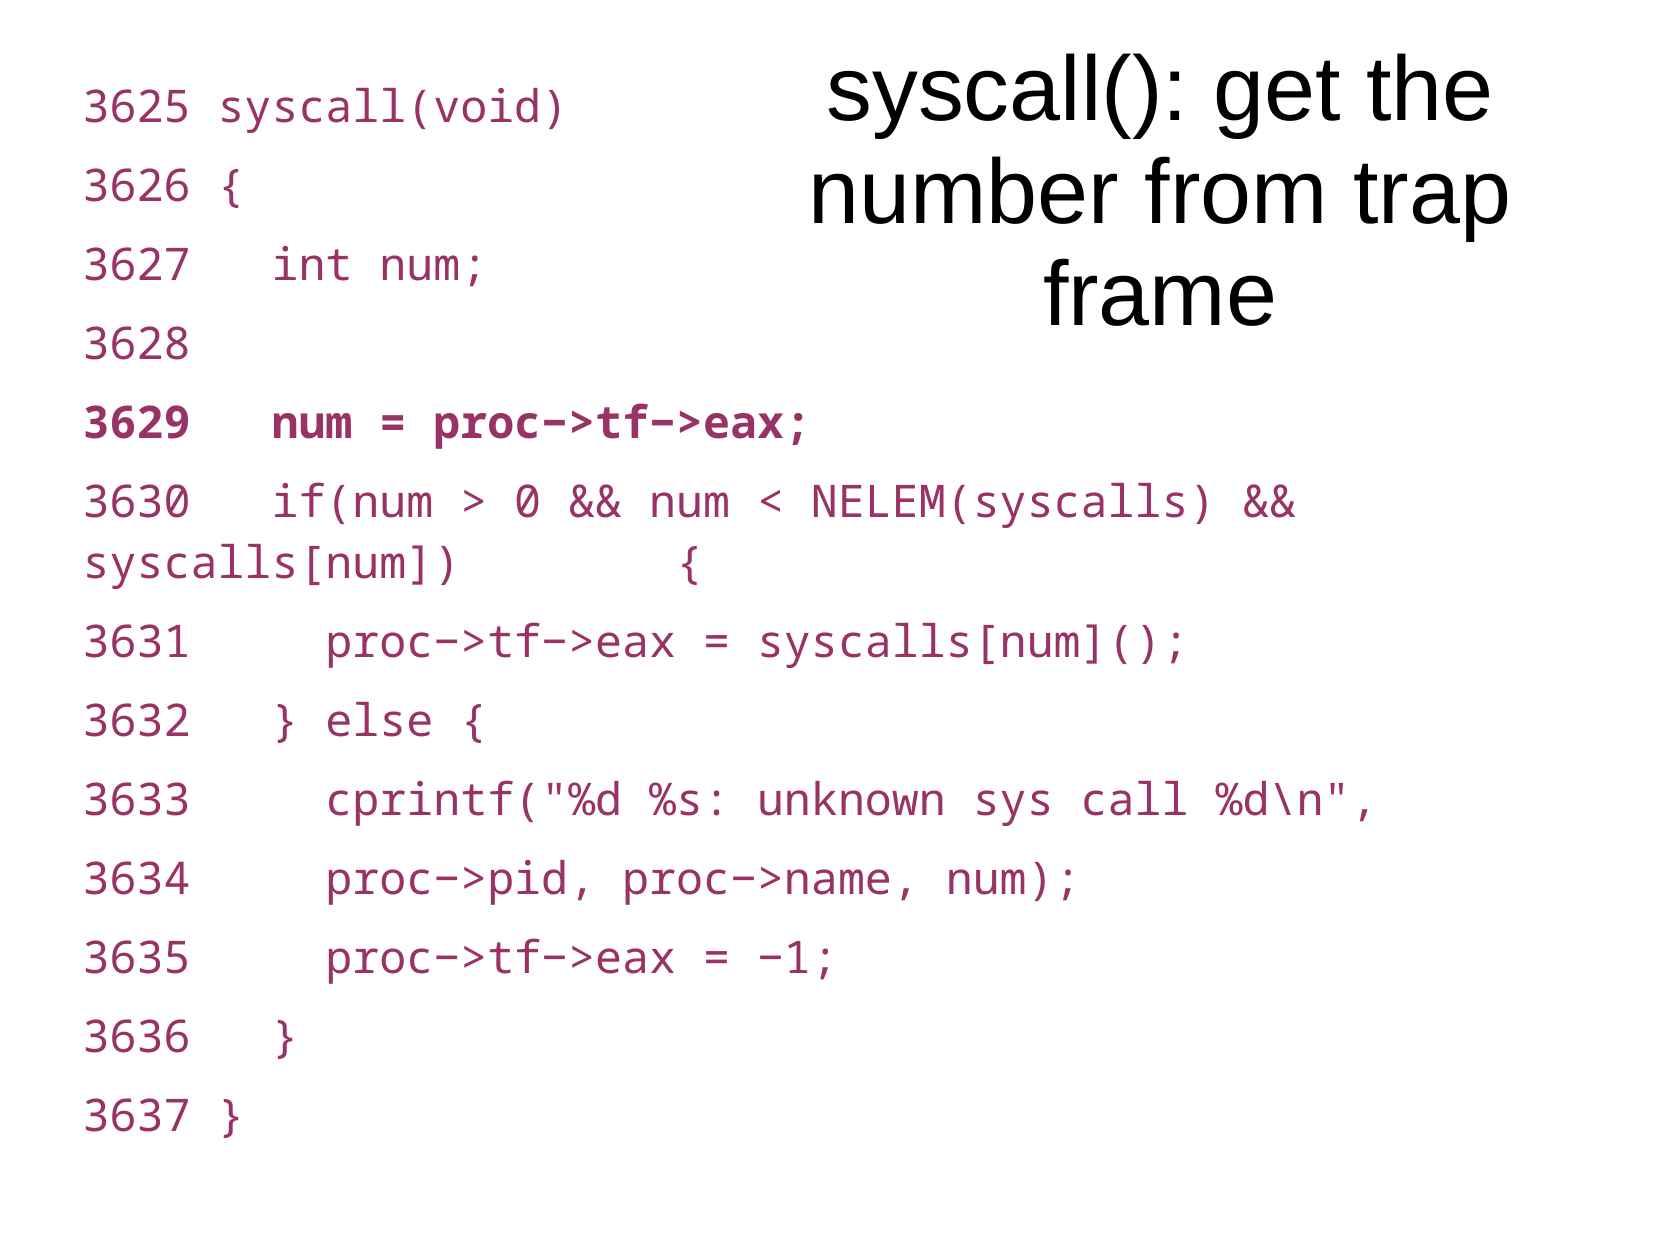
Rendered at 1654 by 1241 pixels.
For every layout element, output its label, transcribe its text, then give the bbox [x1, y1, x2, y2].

list 3625 syscall(void) 3626 { 3627 int num; 3628 3629 num = proc−>tf−>eax; 3630 if(num > 0 && num < NELEM(syscalls) && syscalls[num]) { 3631 proc−>tf−>eax = syscalls[num](); 3632 } else { 3633 cprintf("%d %s: unknown sys call %d\n", 3634 proc−>pid, proc−>name, num); 3635 proc−>tf−>eax = −1; 3636 } 3637 } [82, 75, 1571, 1163]
title syscall(): get the number from trap frame [712, 37, 1609, 346]
